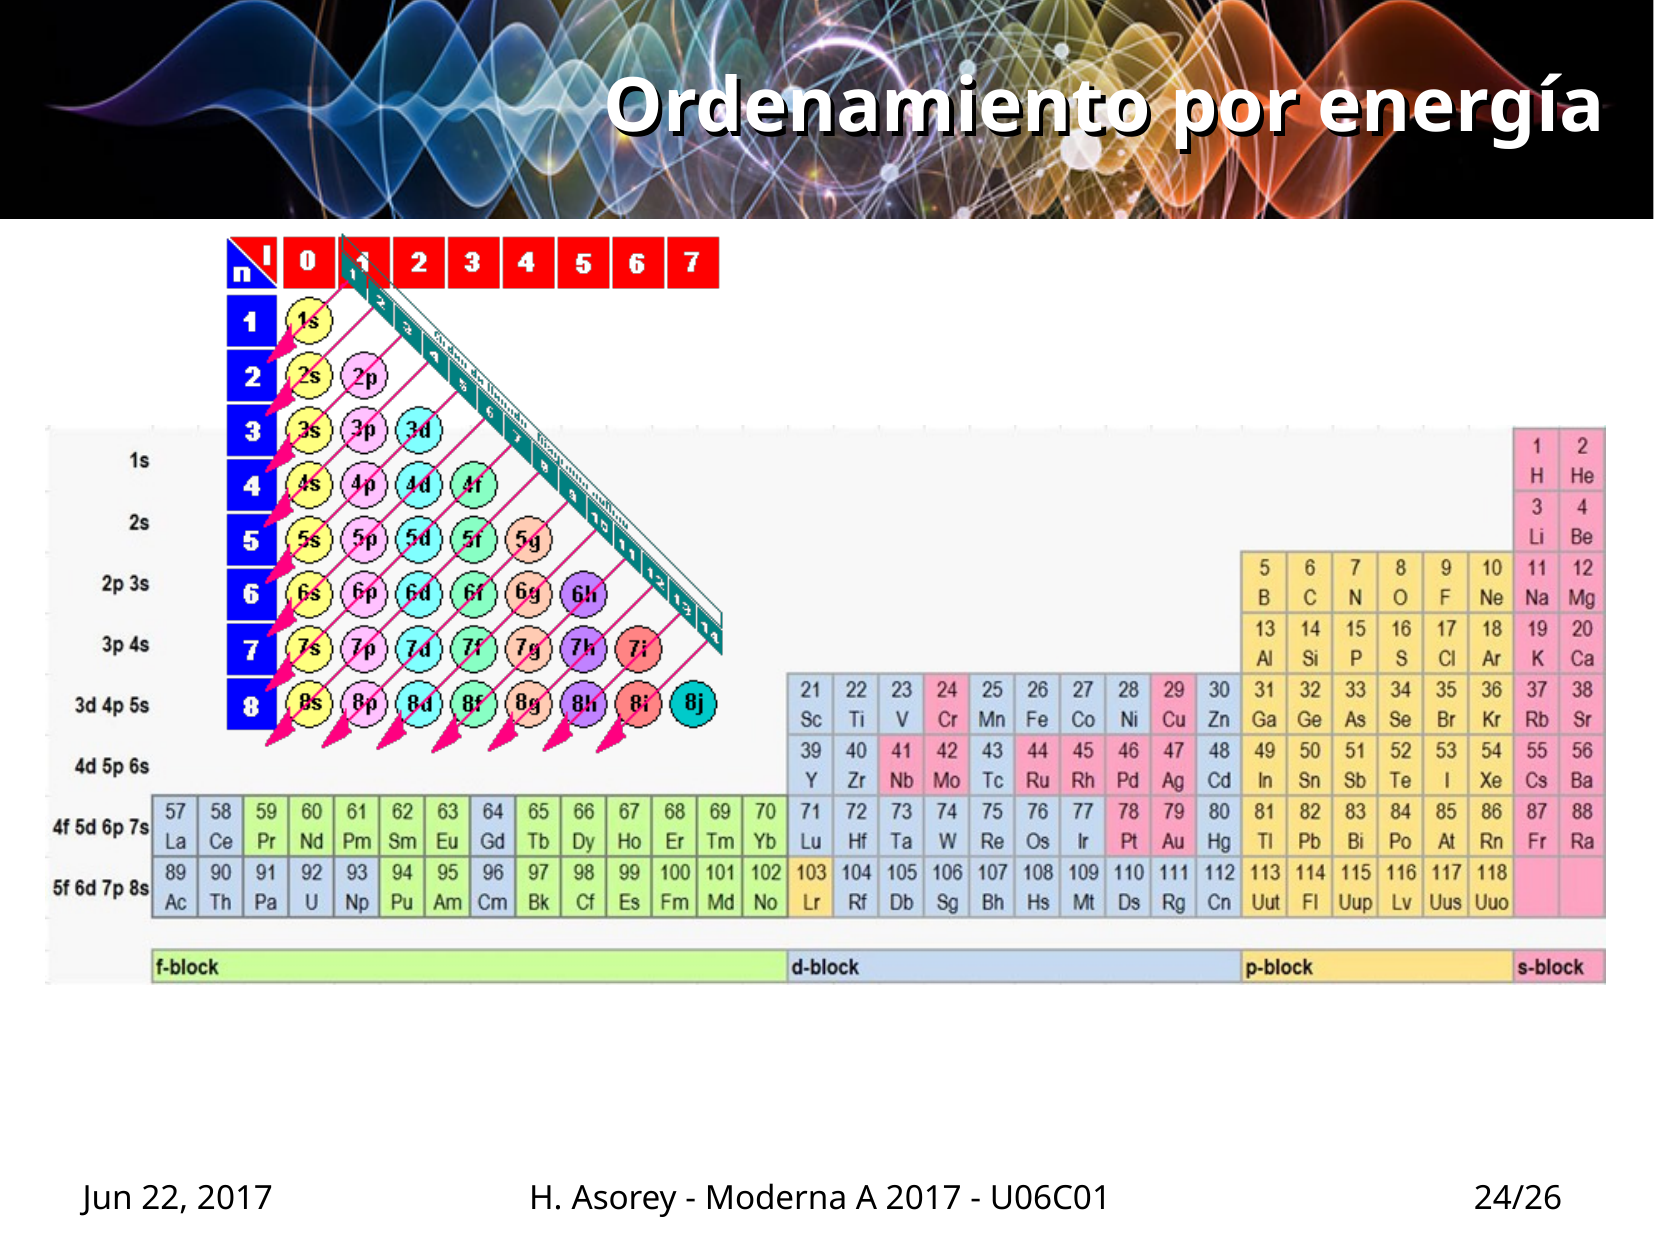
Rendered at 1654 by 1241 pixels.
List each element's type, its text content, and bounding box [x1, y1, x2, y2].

picture [0, 0, 1654, 219]
picture [45, 229, 1606, 985]
title Ordenamiento por energía [45, 15, 1606, 191]
